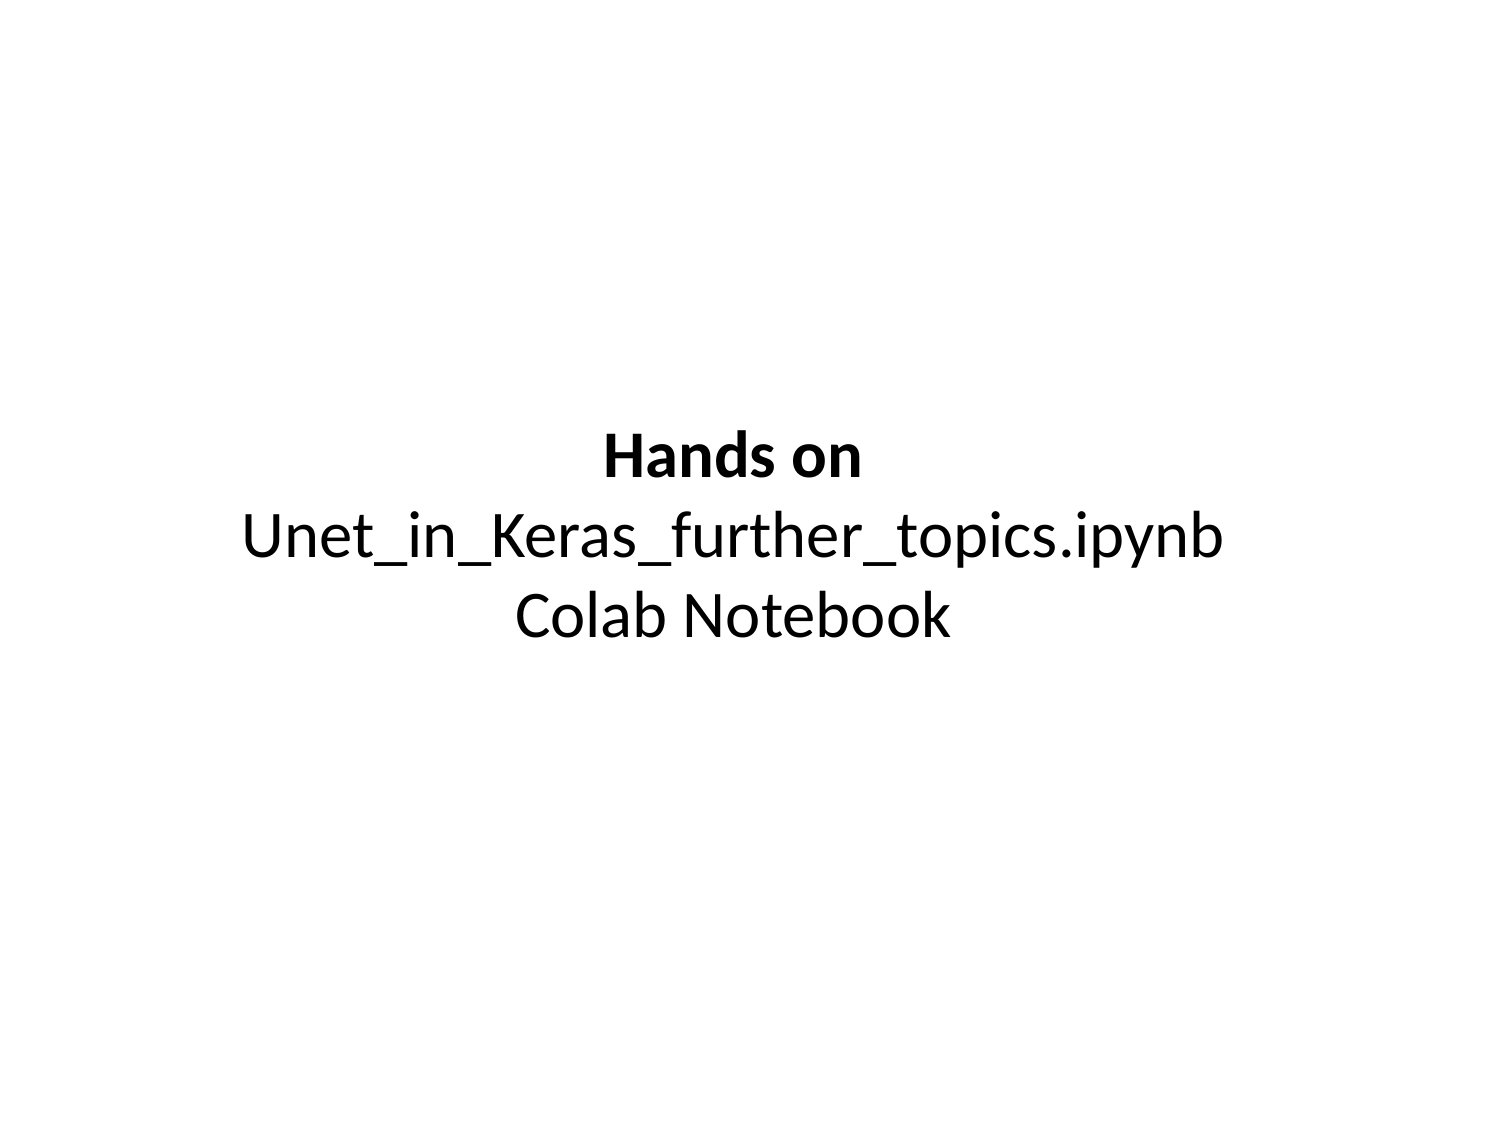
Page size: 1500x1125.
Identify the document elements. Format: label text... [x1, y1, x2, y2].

text_box Hands on Unet_in_Keras_further_topics.ipynb Colab Notebook [58, 467, 1409, 595]
